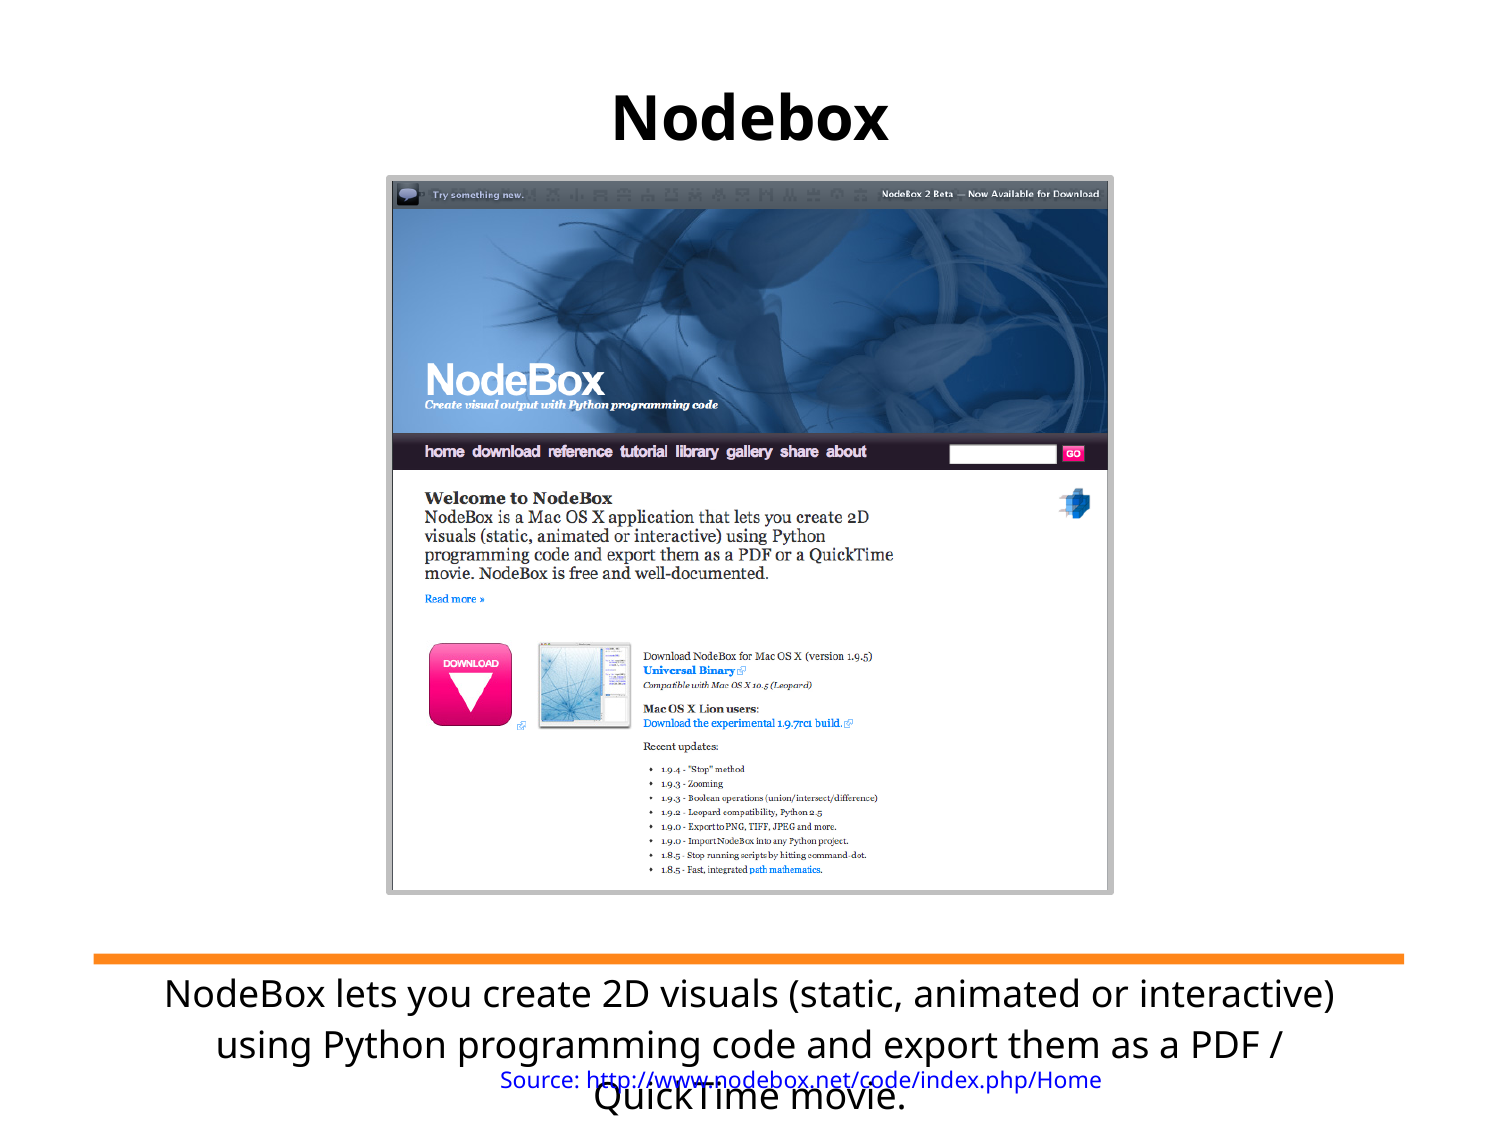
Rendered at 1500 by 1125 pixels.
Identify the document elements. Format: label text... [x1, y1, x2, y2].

text_box NodeBox lets you create 2D visuals (static, animated or interactive) using Python programming code and export them as a PDF / QuickTime movie. [114, 960, 1386, 1064]
title Nodebox [75, 44, 1426, 188]
picture [0, 0, 1500, 1125]
text_box Source: http://www.nodebox.net/code/index.php/Home [485, 1056, 1015, 1098]
